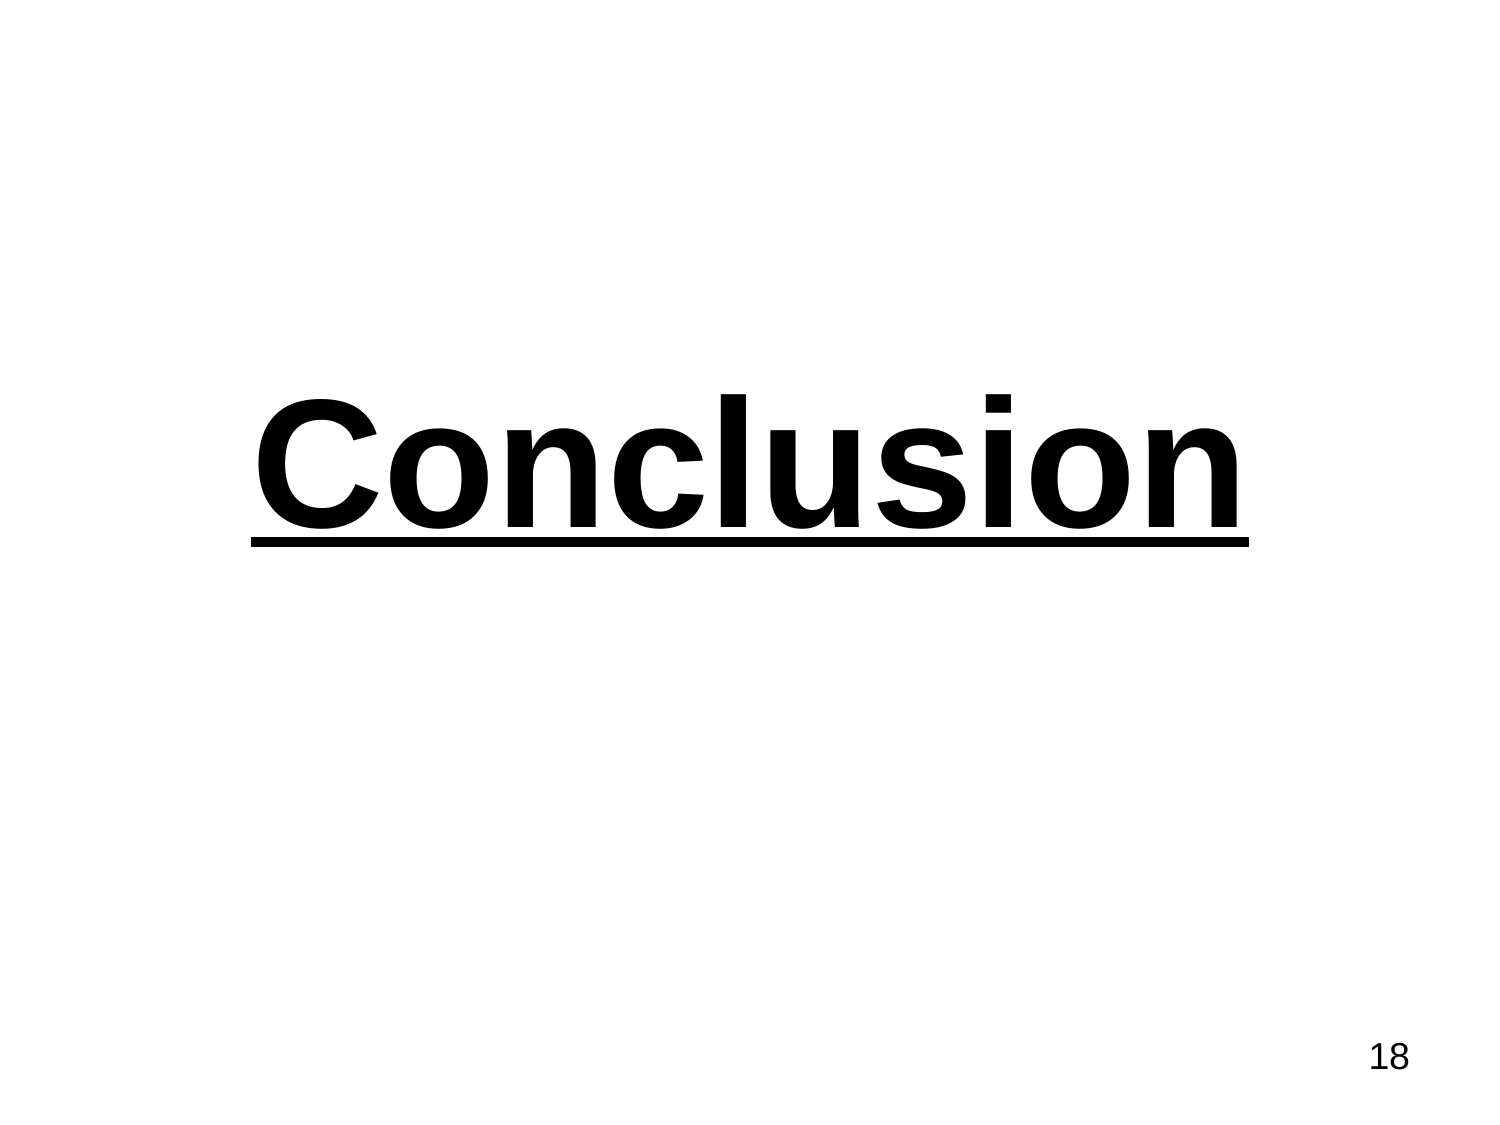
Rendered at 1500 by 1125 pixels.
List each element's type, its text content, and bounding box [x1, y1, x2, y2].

text_box Conclusion [12, 336, 1489, 792]
